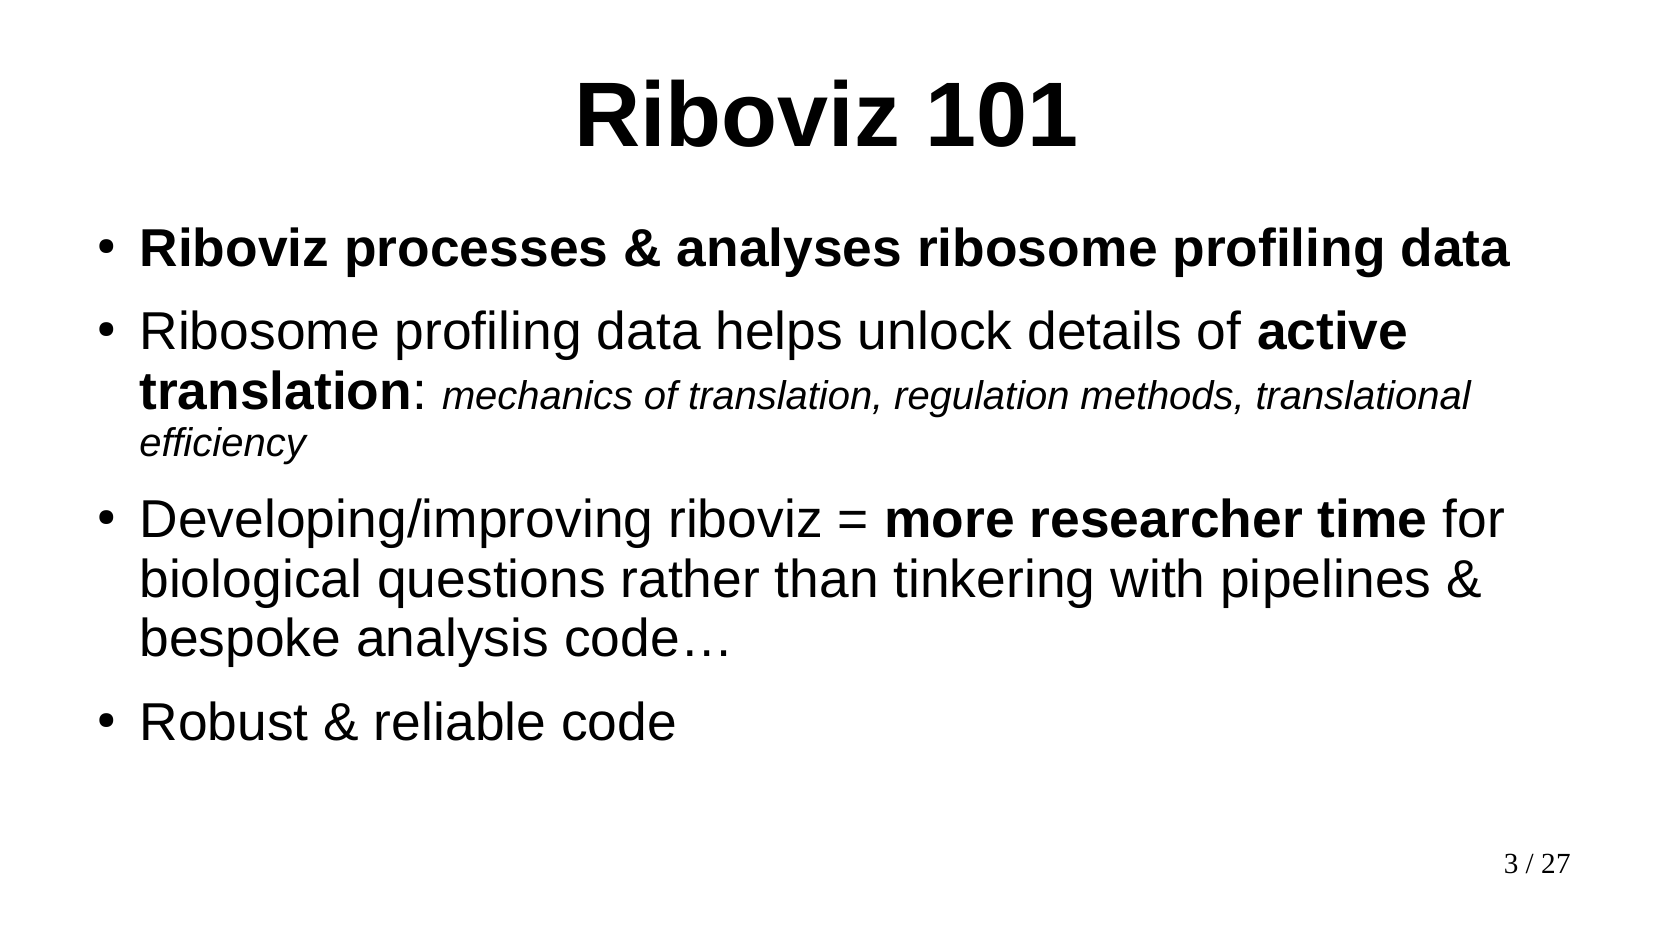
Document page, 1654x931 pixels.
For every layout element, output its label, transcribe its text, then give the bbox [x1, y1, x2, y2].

list Riboviz processes & analyses ribosome profiling data Ribosome profiling data helps unlock details of active translation: mechanics of translation, regulation methods, translational efficiency Developing/improving riboviz = more researcher time for biological questions rather than tinkering with pipelines & bespoke analysis code… Robust & reliable code [82, 217, 1571, 758]
title Riboviz 101 [82, 37, 1571, 193]
